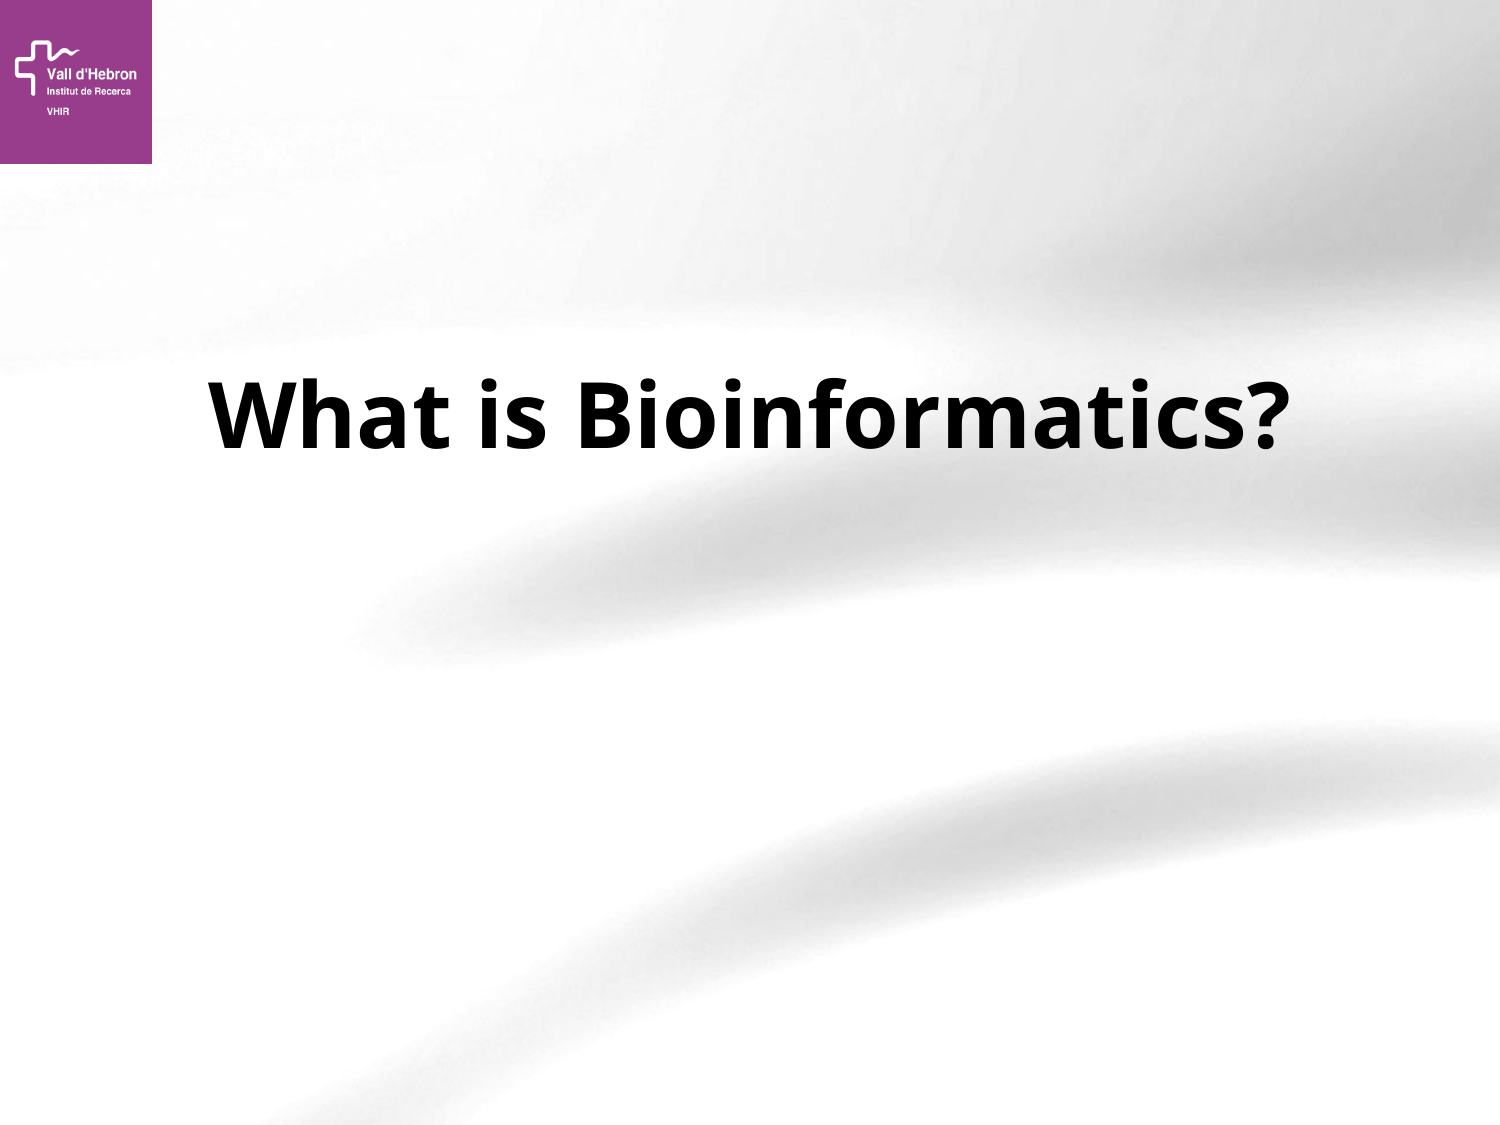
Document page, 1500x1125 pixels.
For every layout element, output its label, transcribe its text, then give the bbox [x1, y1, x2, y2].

picture [0, 0, 1500, 1125]
text_box What is Bioinformatics? [112, 349, 1388, 591]
